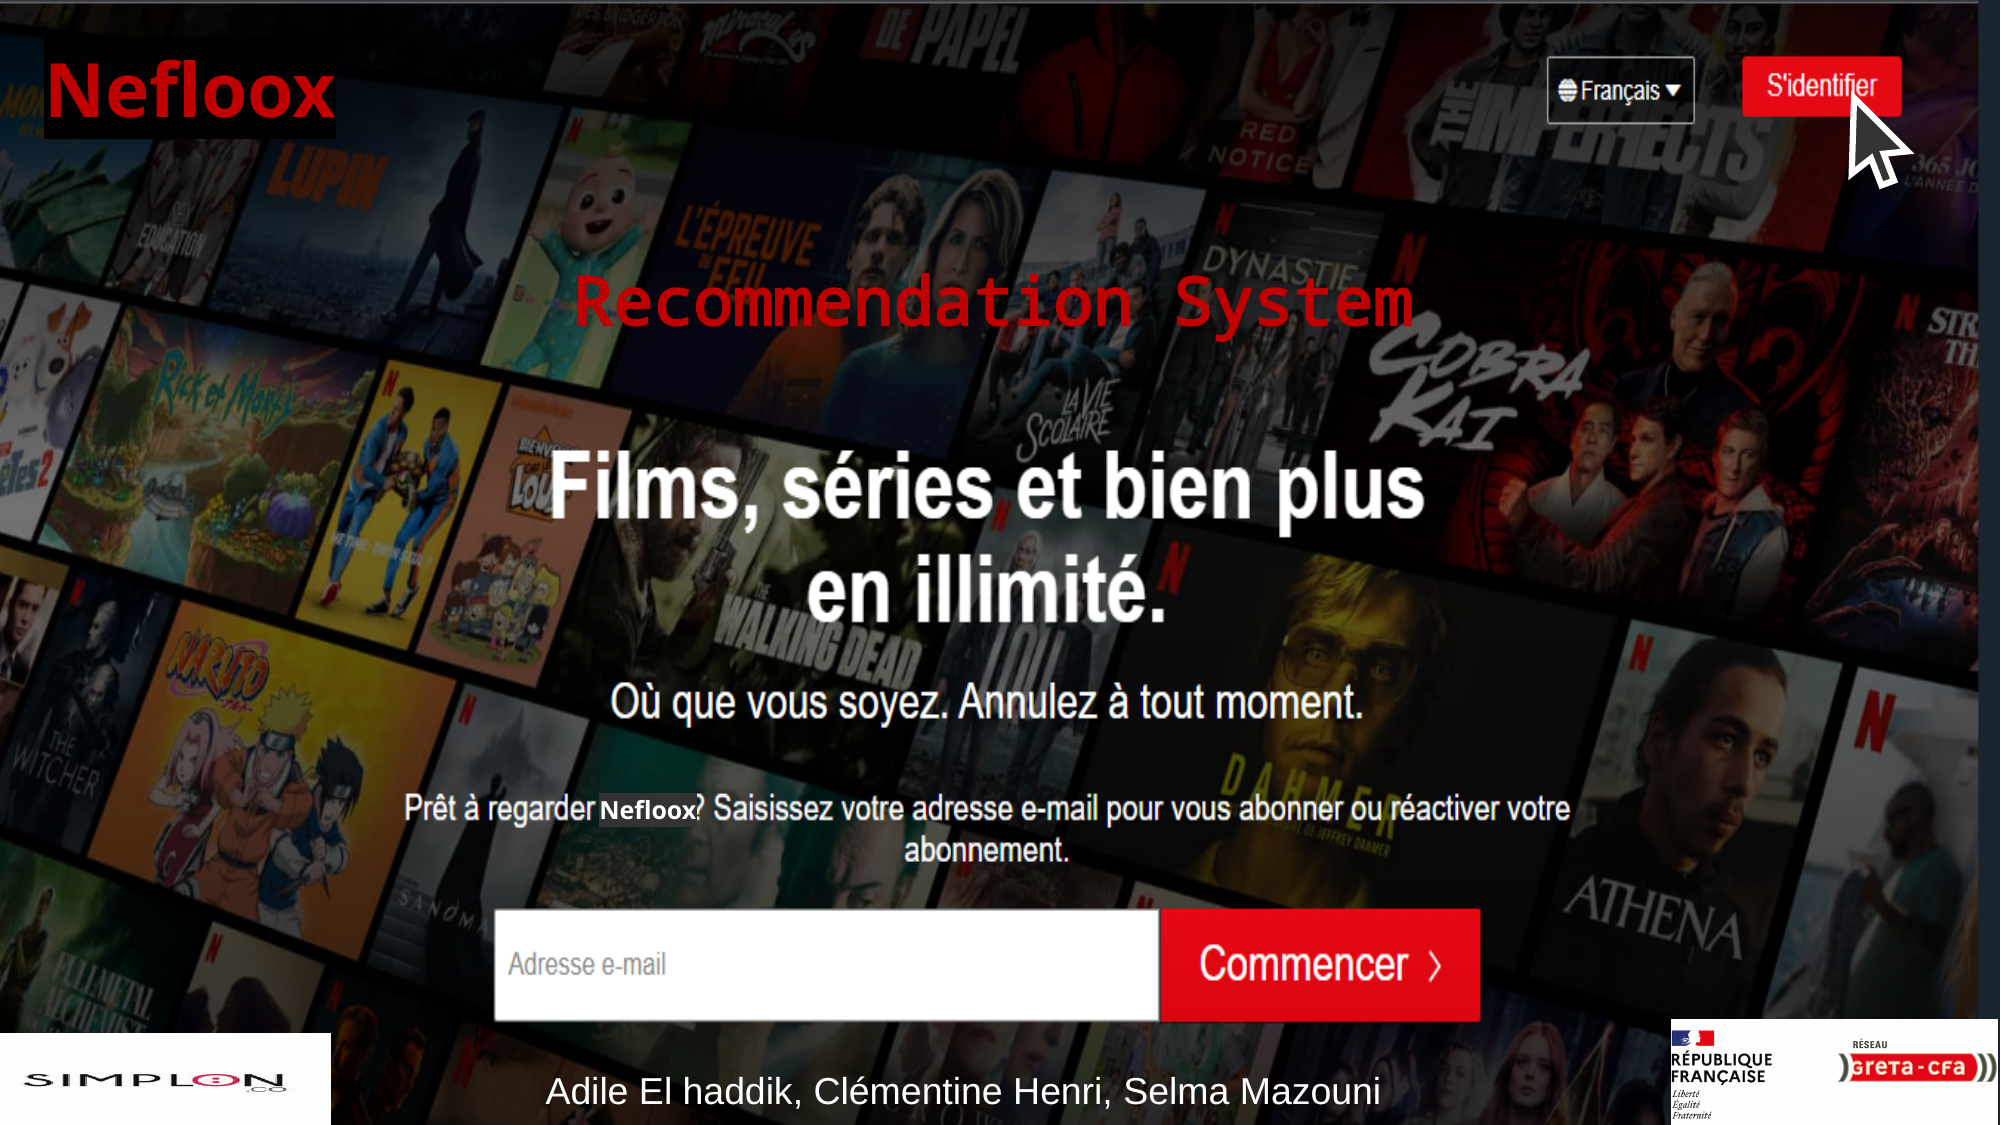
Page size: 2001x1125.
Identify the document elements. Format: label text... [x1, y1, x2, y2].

picture [0, 0, 1998, 1125]
text_box Nefloox [29, 29, 397, 132]
text_box Adile El haddik, Clémentine Henri, Selma Mazouni [530, 1062, 1407, 1120]
text_box [1851, 97, 1908, 186]
text_box Recommendation System [558, 255, 1506, 349]
text_box Nefloox [584, 785, 735, 830]
